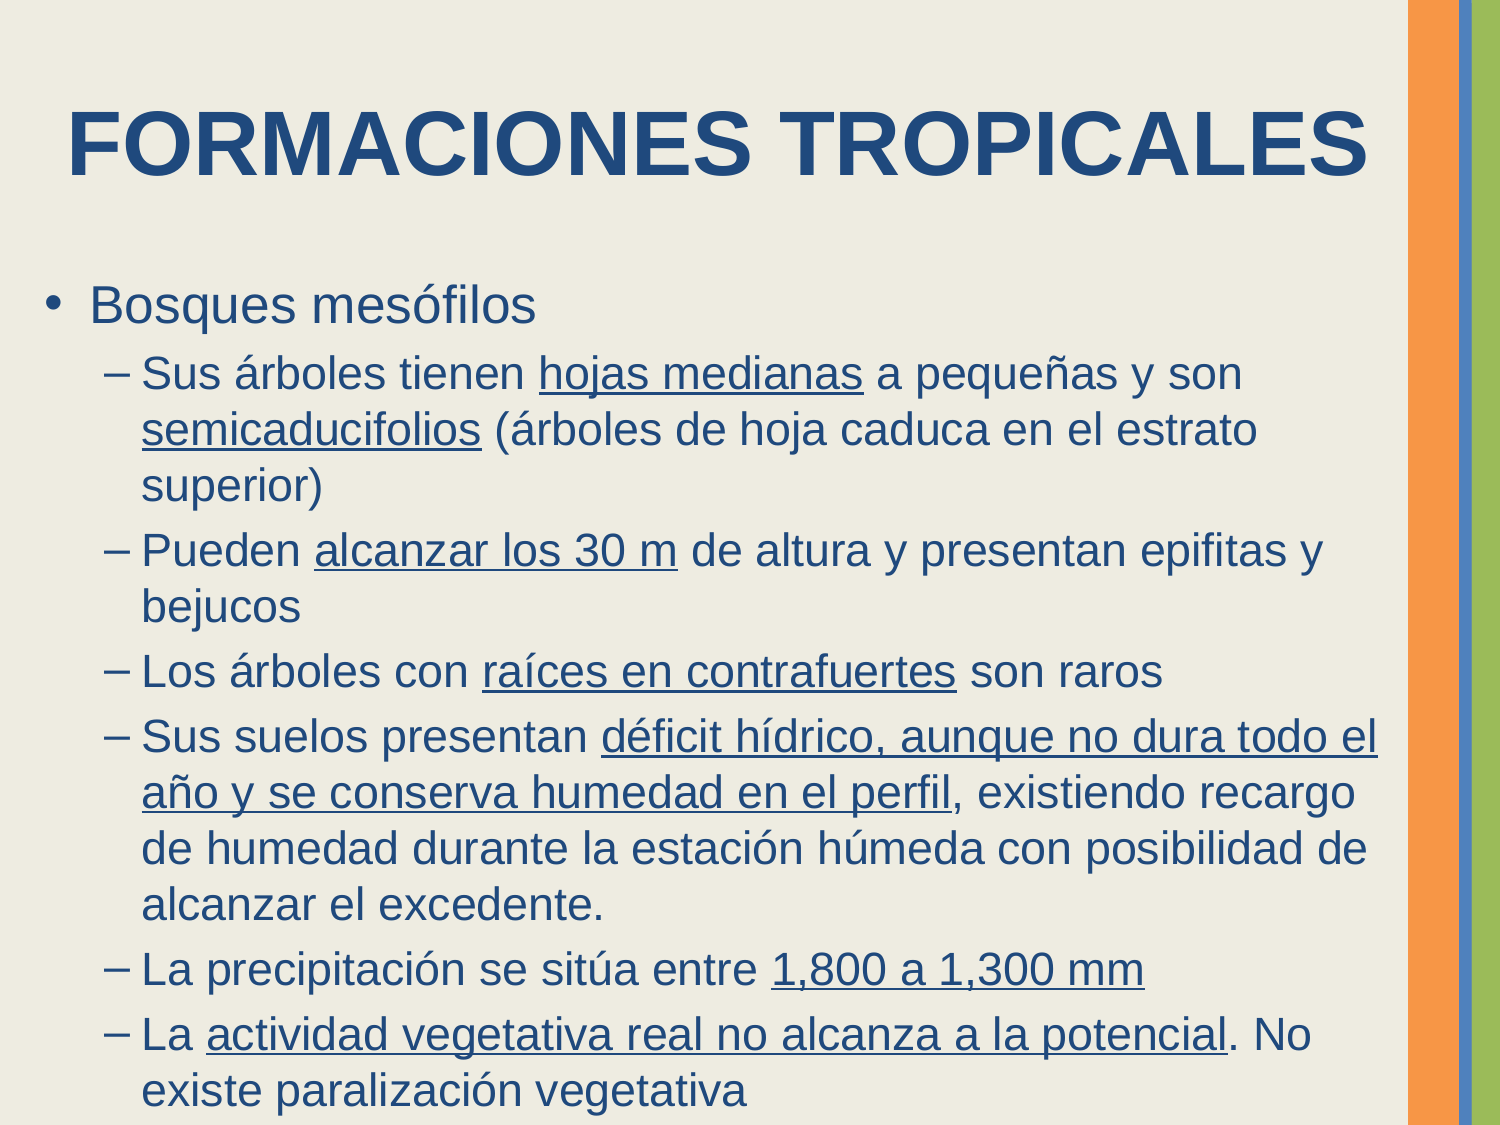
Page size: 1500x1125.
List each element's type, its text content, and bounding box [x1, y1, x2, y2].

title Formaciones tropicales [29, 45, 1408, 233]
list Bosques mesófilos Sus árboles tienen hojas medianas a pequeñas y son semicaducifolios (árboles de hoja caduca en el estrato superior) Pueden alcanzar los 30 m de altura y presentan epifitas y bejucos Los árboles con raíces en contrafuertes son raros Sus suelos presentan déficit hídrico, aunque no dura todo el año y se conserva humedad en el perfil, existiendo recargo de humedad durante la estación húmeda con posibilidad de alcanzar el excedente. La precipitación se sitúa entre 1,800 a 1,300 mm La actividad vegetativa real no alcanza a la potencial. No existe paralización vegetativa [29, 262, 1408, 1125]
